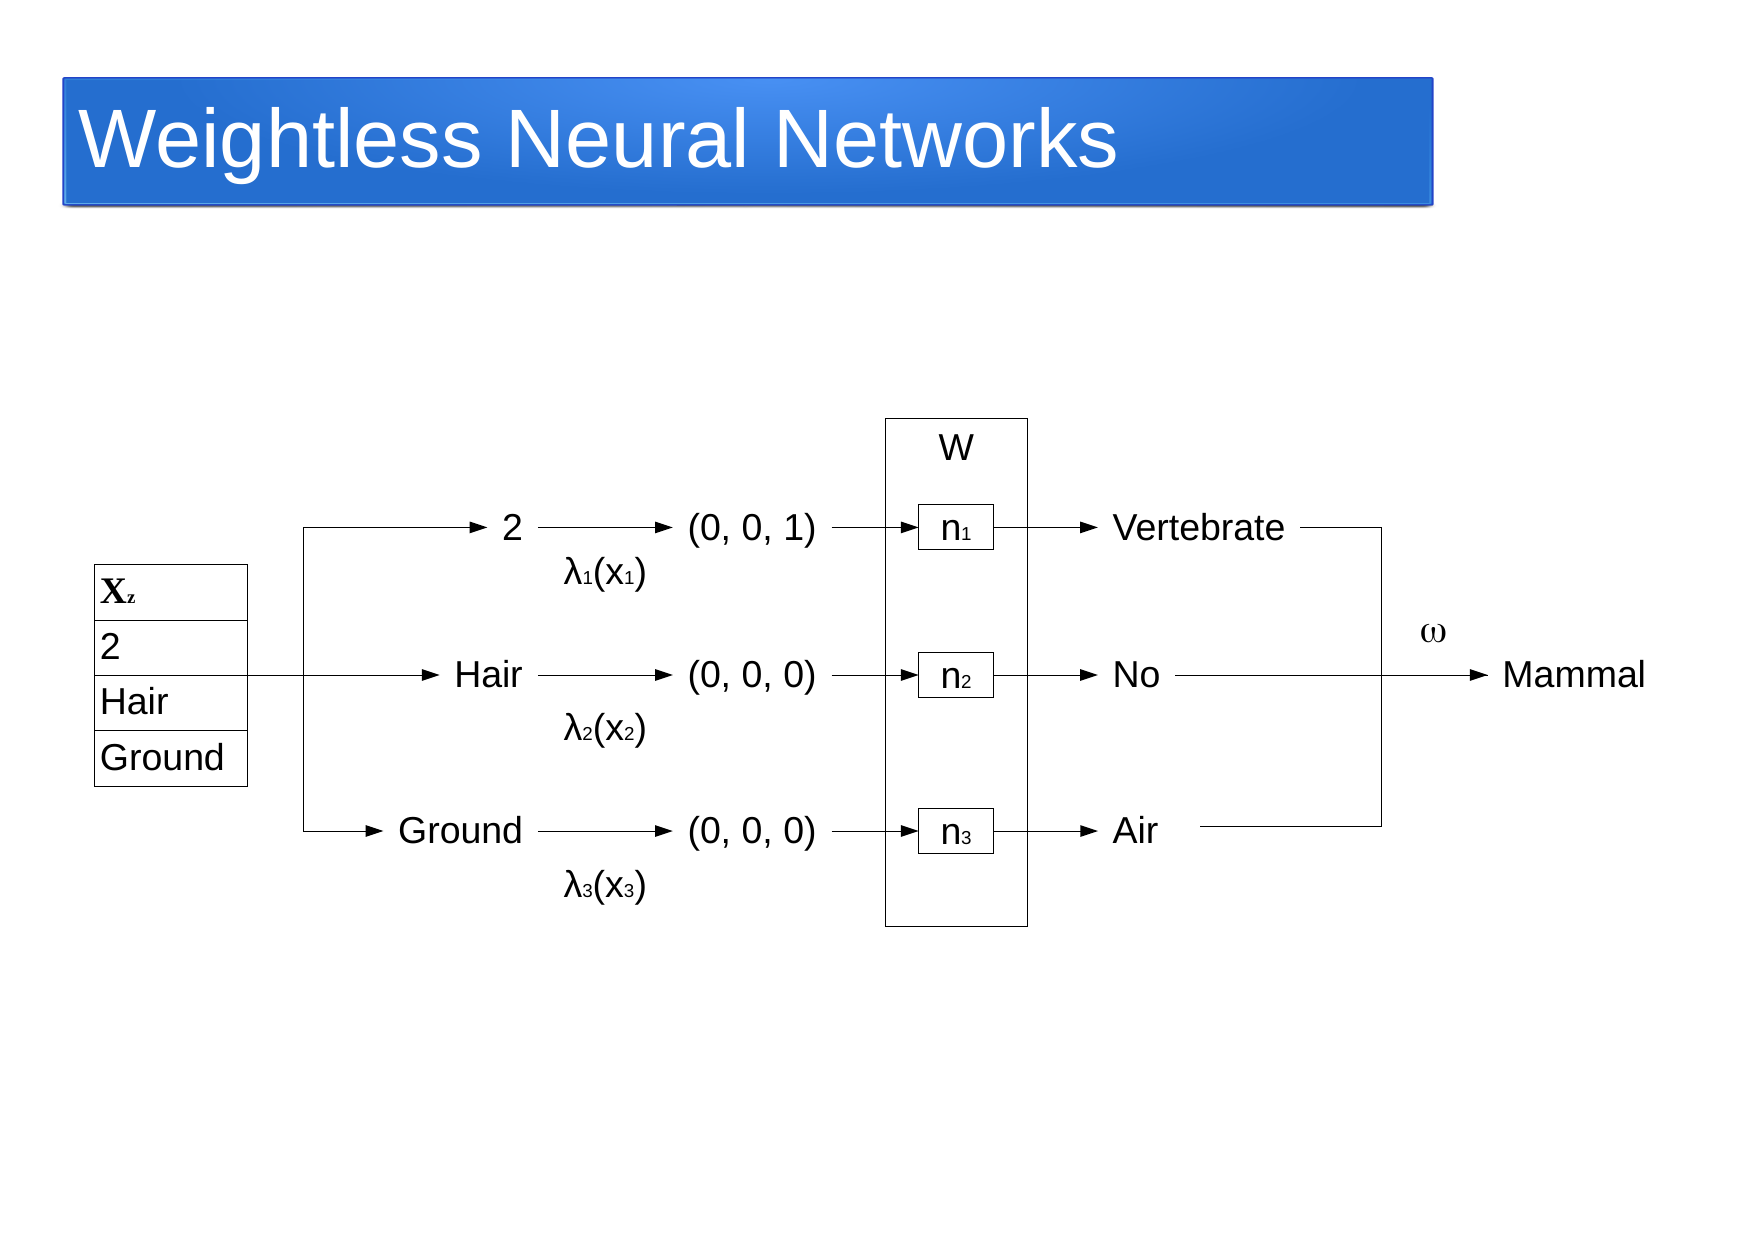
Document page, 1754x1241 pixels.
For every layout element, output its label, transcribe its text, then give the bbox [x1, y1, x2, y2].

text_box Vertebrate [1097, 499, 1301, 556]
text_box Hair [439, 646, 538, 704]
picture [58, 77, 1439, 209]
text_box W [885, 418, 1028, 927]
text_box (0, 0, 1) [672, 499, 832, 556]
text_box 2 [487, 499, 538, 556]
text_box w [1404, 607, 1462, 675]
text_box λ3(x3) [548, 855, 662, 913]
text_box (0, 0, 0) [672, 646, 832, 704]
table_cell Hair [95, 676, 247, 730]
text_box λ2(x2) [548, 699, 663, 757]
title Weightless Neural Networks [78, 80, 1429, 198]
table_header Xz [95, 565, 247, 620]
text_box Ground [383, 802, 538, 860]
text_box Mammal [1487, 646, 1661, 704]
text_box (0, 0, 0) [672, 802, 832, 860]
table_cell Ground [95, 731, 247, 786]
text_box Air [1098, 802, 1174, 860]
table_cell 2 [95, 621, 247, 675]
text_box λ1(x1) [548, 542, 663, 600]
text_box No [1097, 646, 1176, 704]
